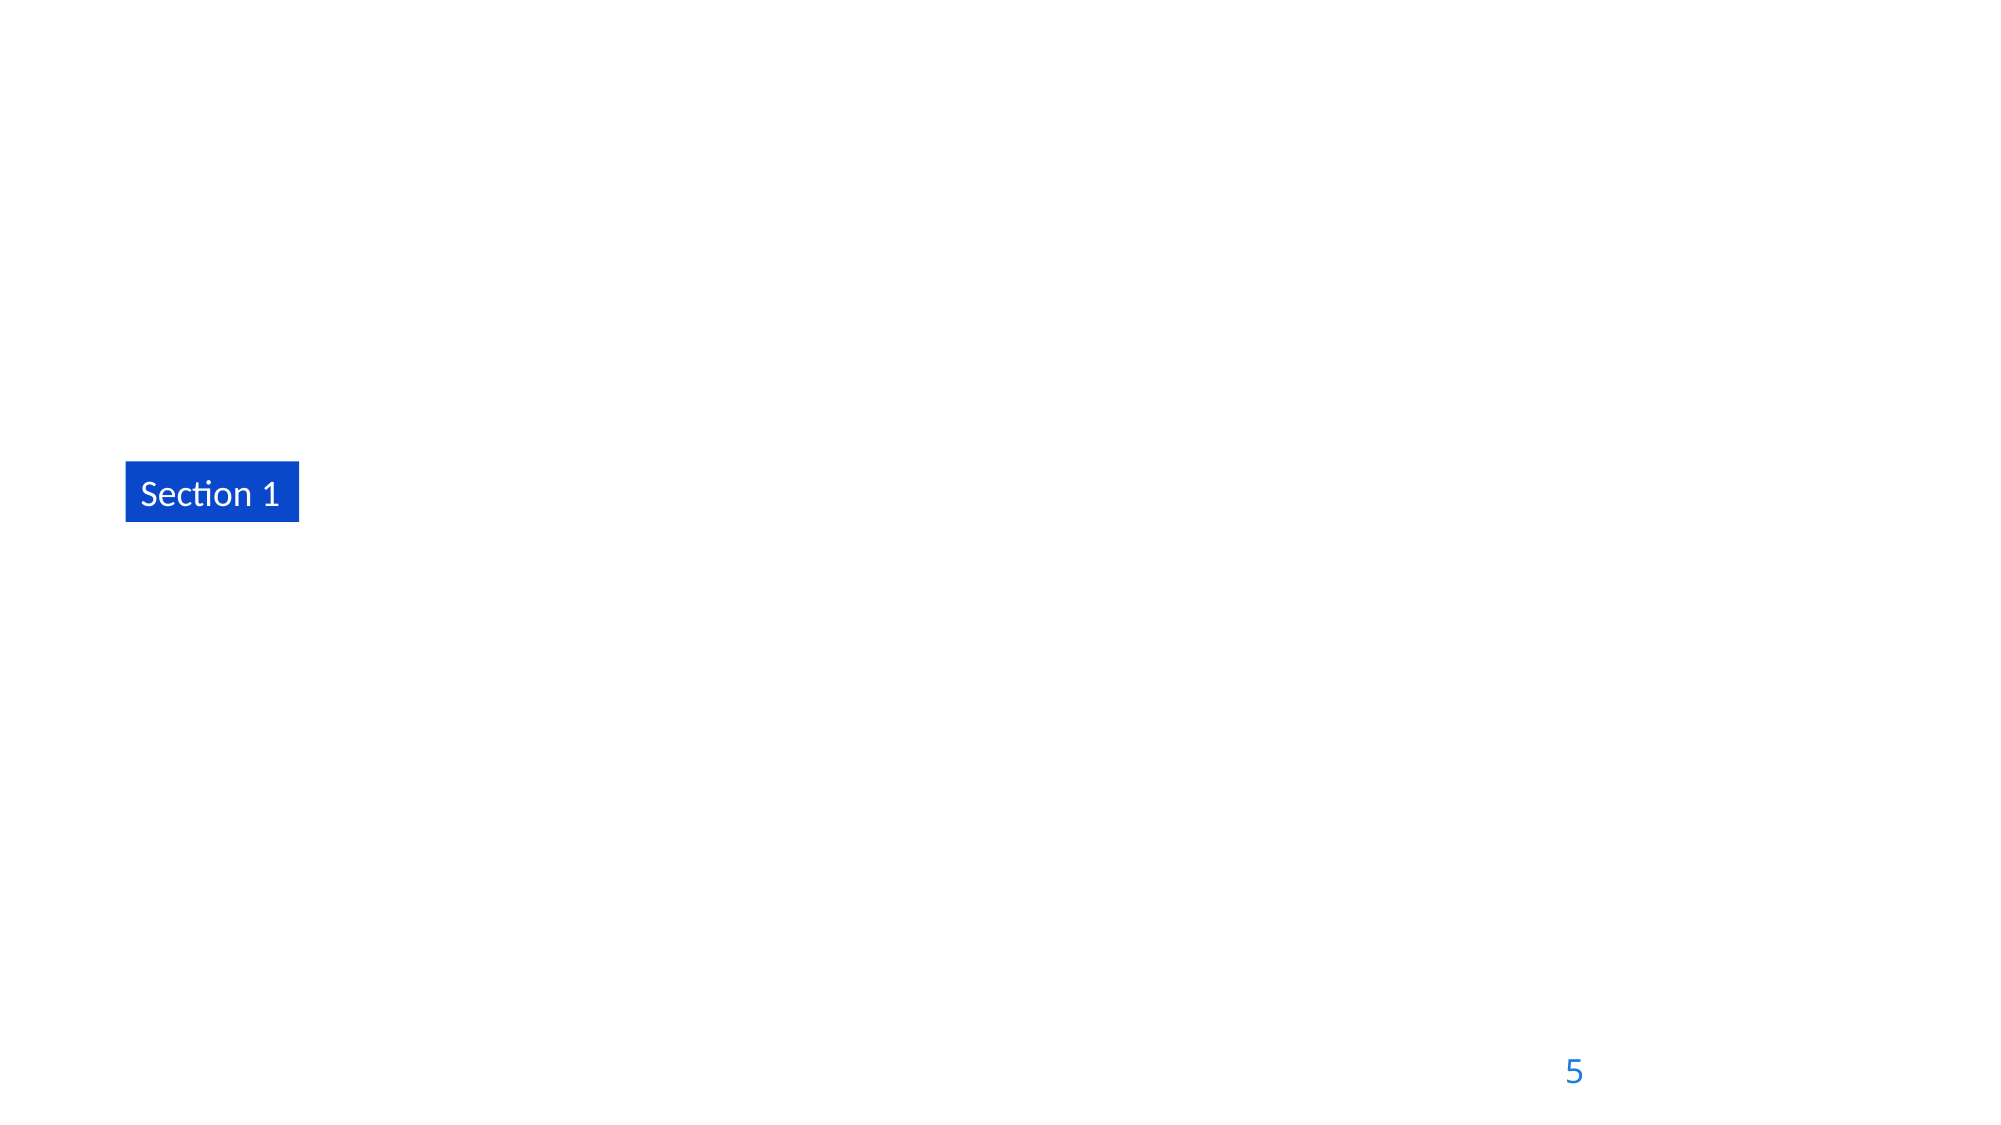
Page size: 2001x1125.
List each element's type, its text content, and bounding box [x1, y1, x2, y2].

slide_number 5 [1550, 1042, 2000, 1103]
text_box Section 1 [125, 461, 300, 522]
